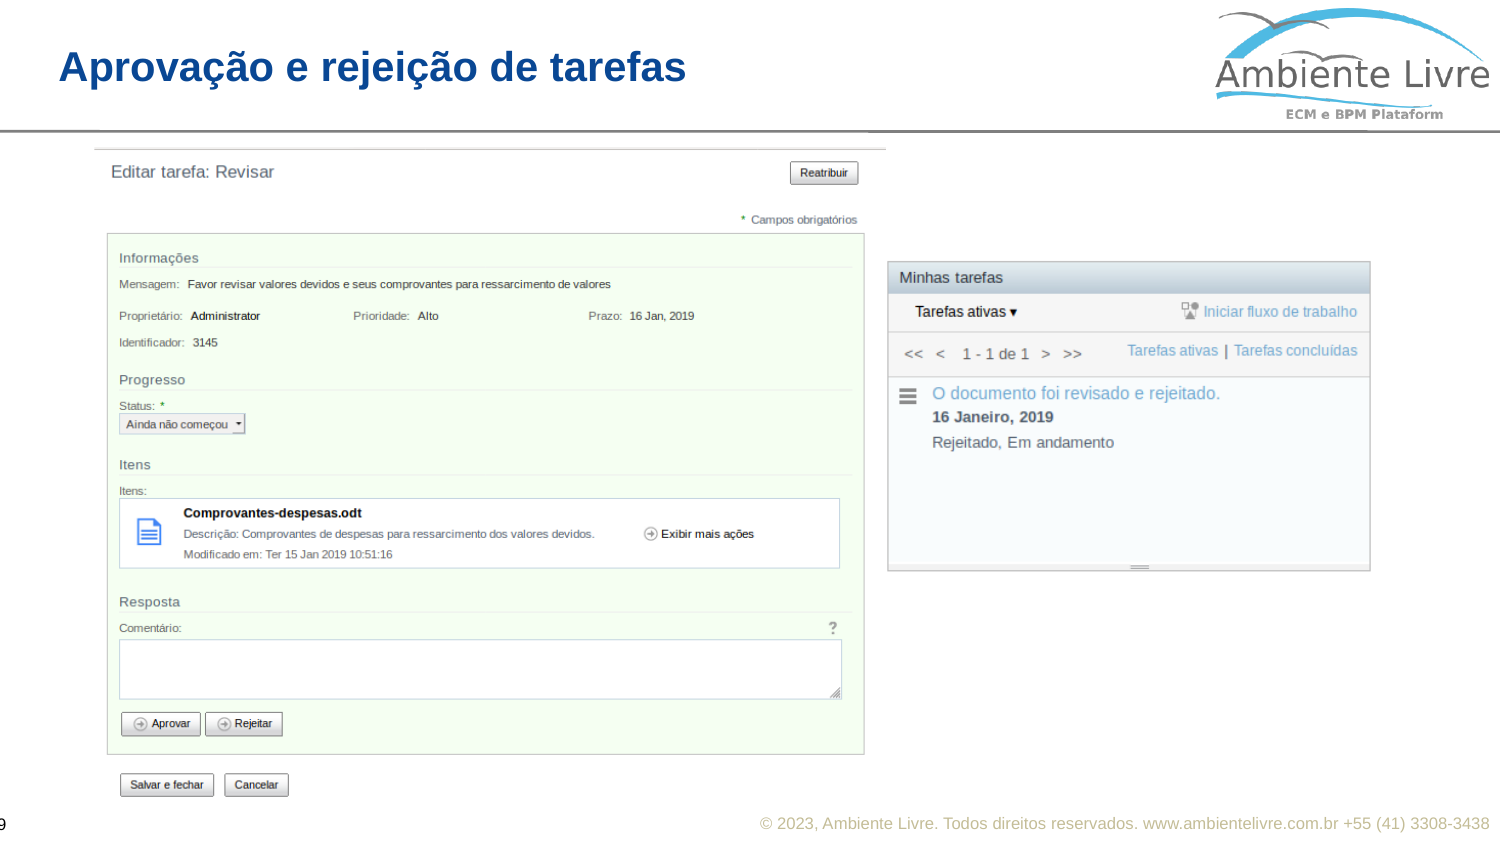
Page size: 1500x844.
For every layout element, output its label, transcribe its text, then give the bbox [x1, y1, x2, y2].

picture [94, 147, 1382, 804]
title Aprovação e rejeição de tarefas [43, 8, 1127, 129]
picture [1215, 8, 1489, 119]
